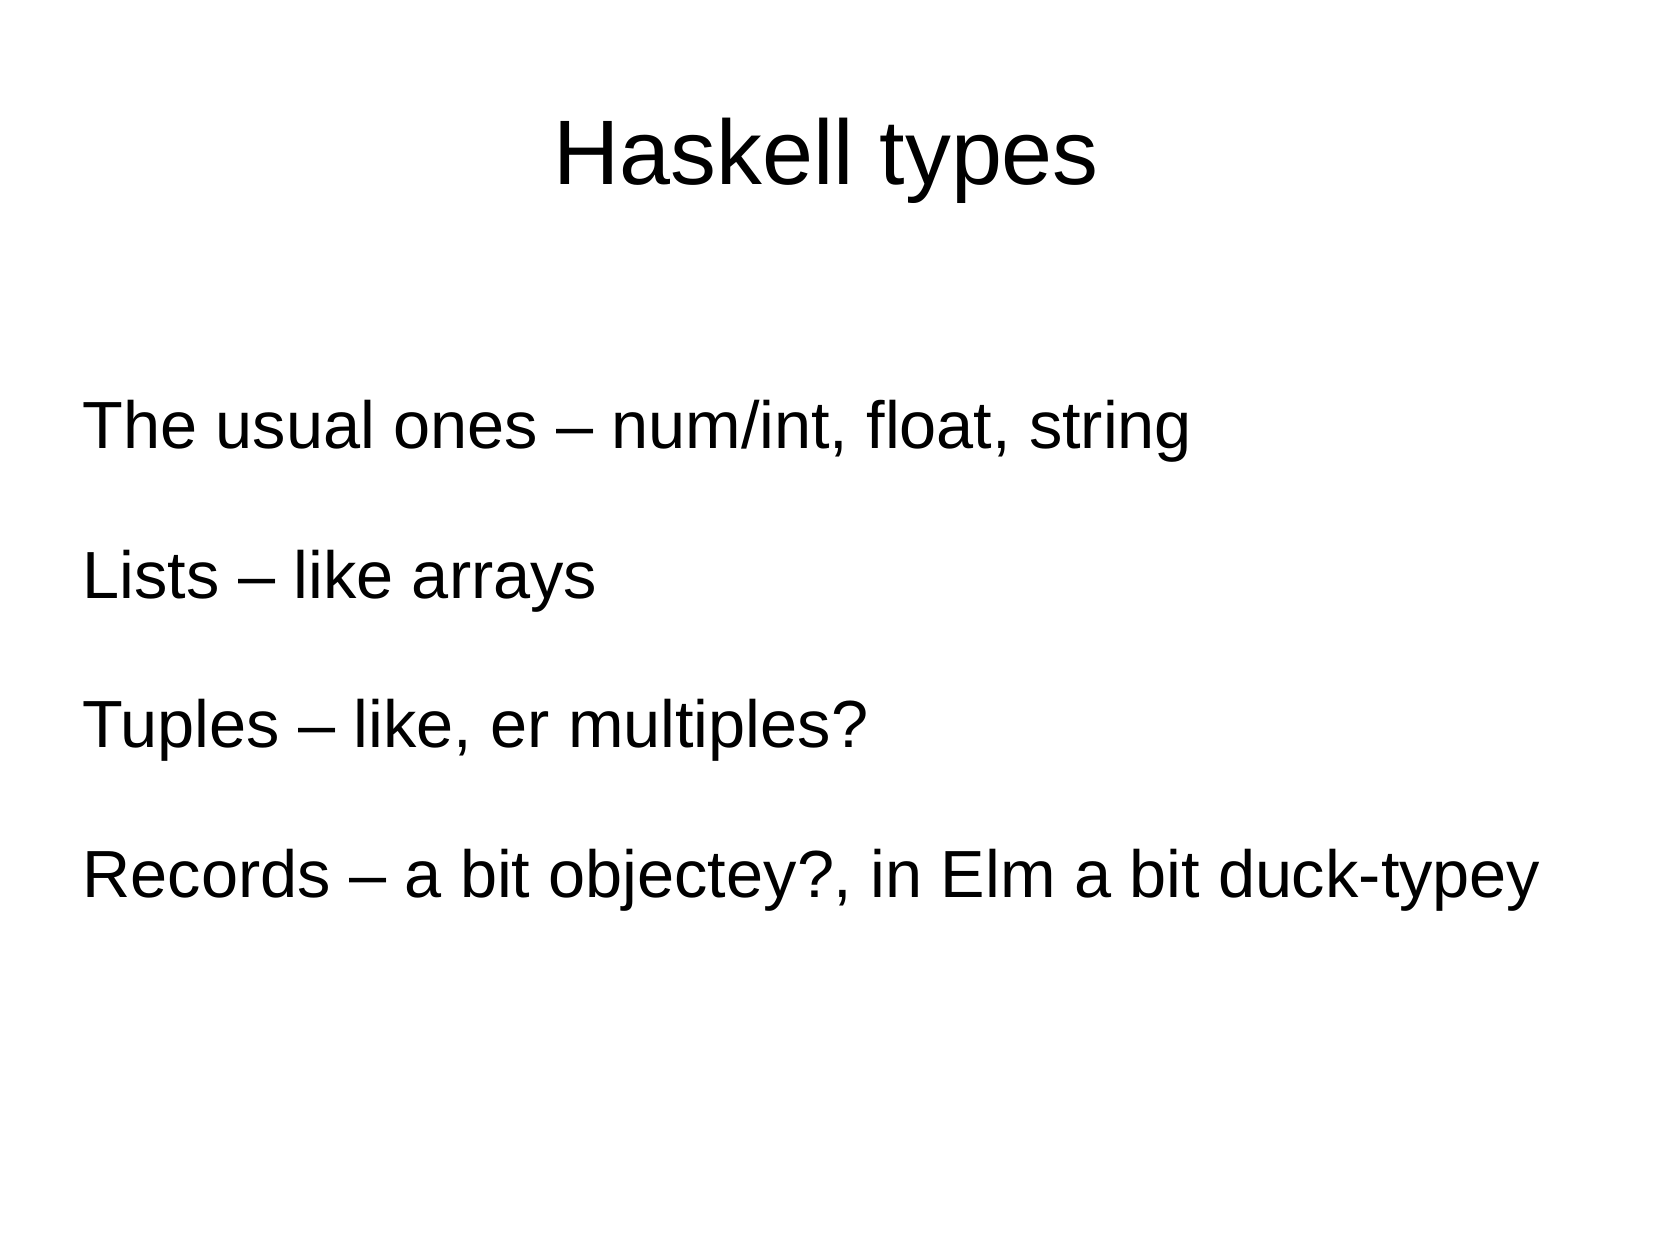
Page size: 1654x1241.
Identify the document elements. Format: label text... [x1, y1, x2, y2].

subtitle The usual ones – num/int, float, string Lists – like arrays Tuples – like, er multiples? Records – a bit objectey?, in Elm a bit duck-typey [82, 290, 1571, 1010]
title Haskell types [82, 49, 1571, 257]
